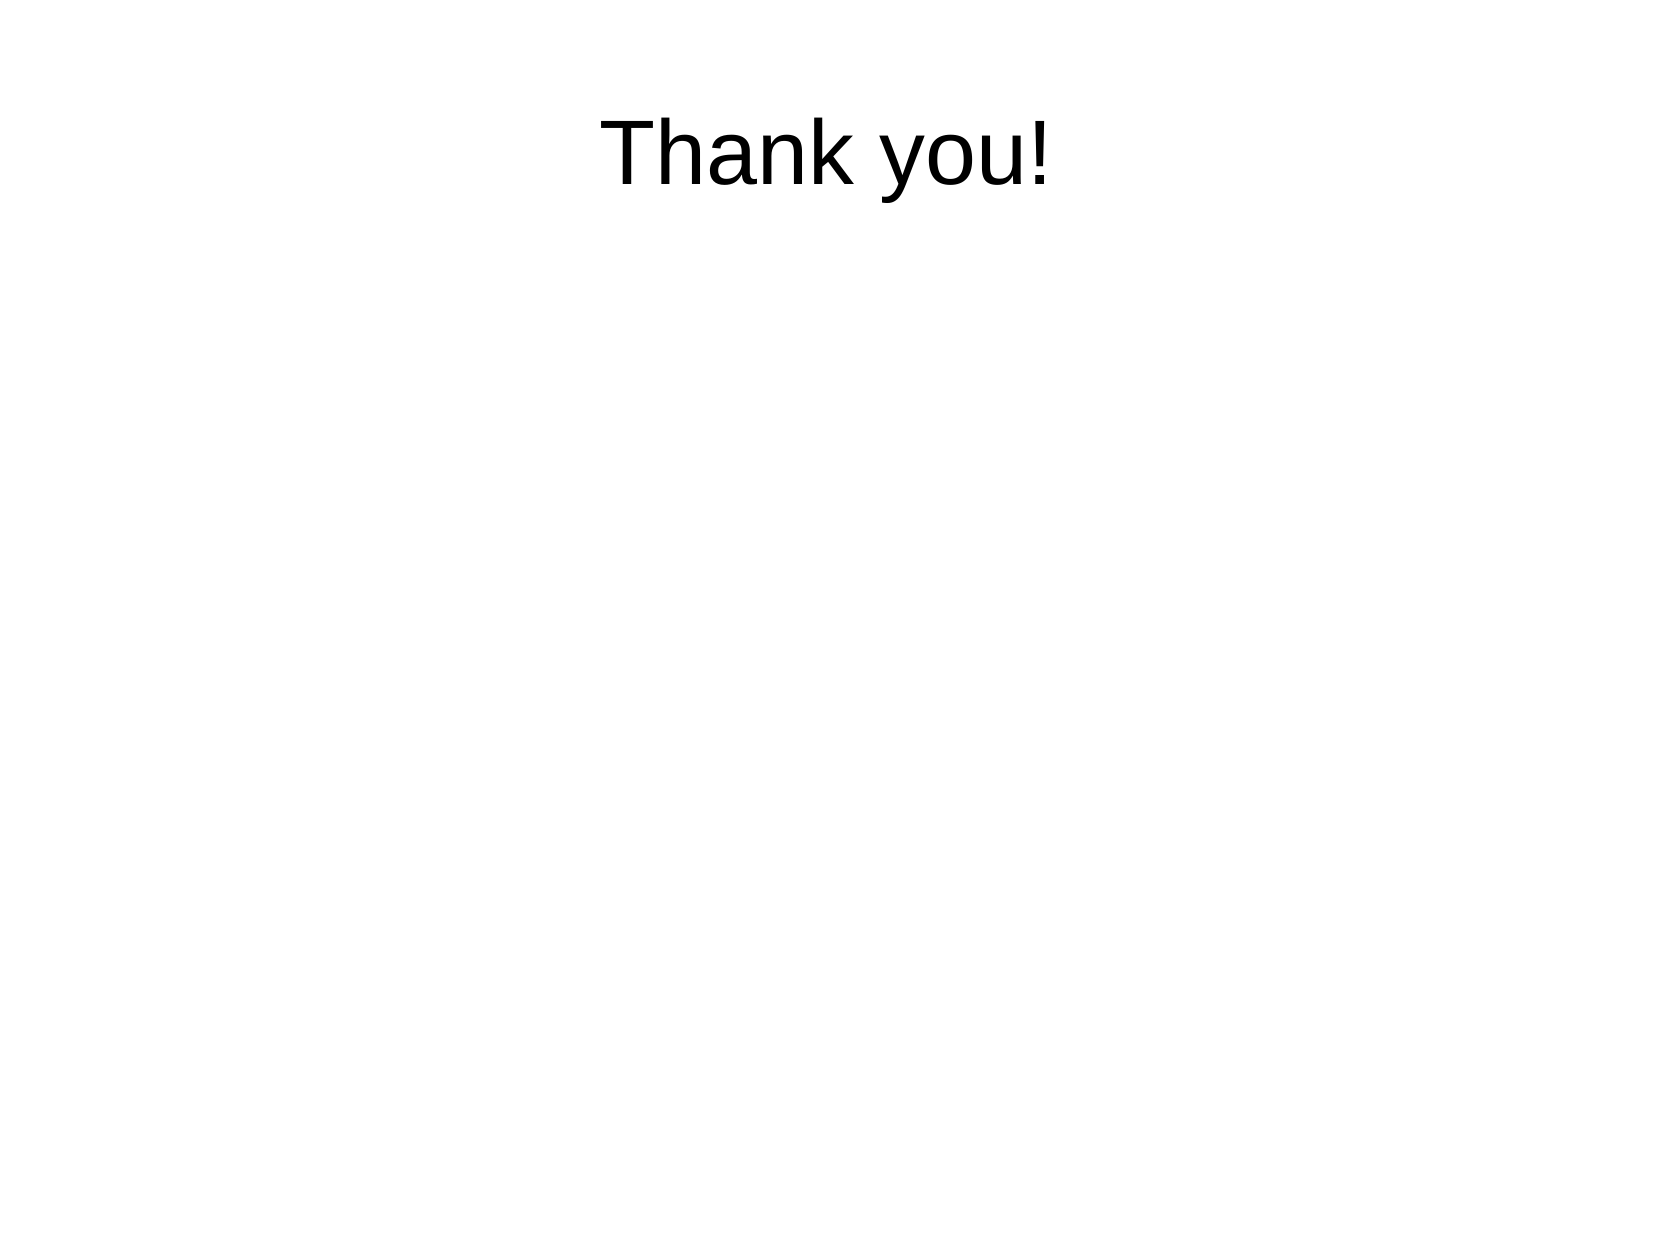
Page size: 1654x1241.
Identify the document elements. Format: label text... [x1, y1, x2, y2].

title Thank you! [82, 49, 1571, 257]
